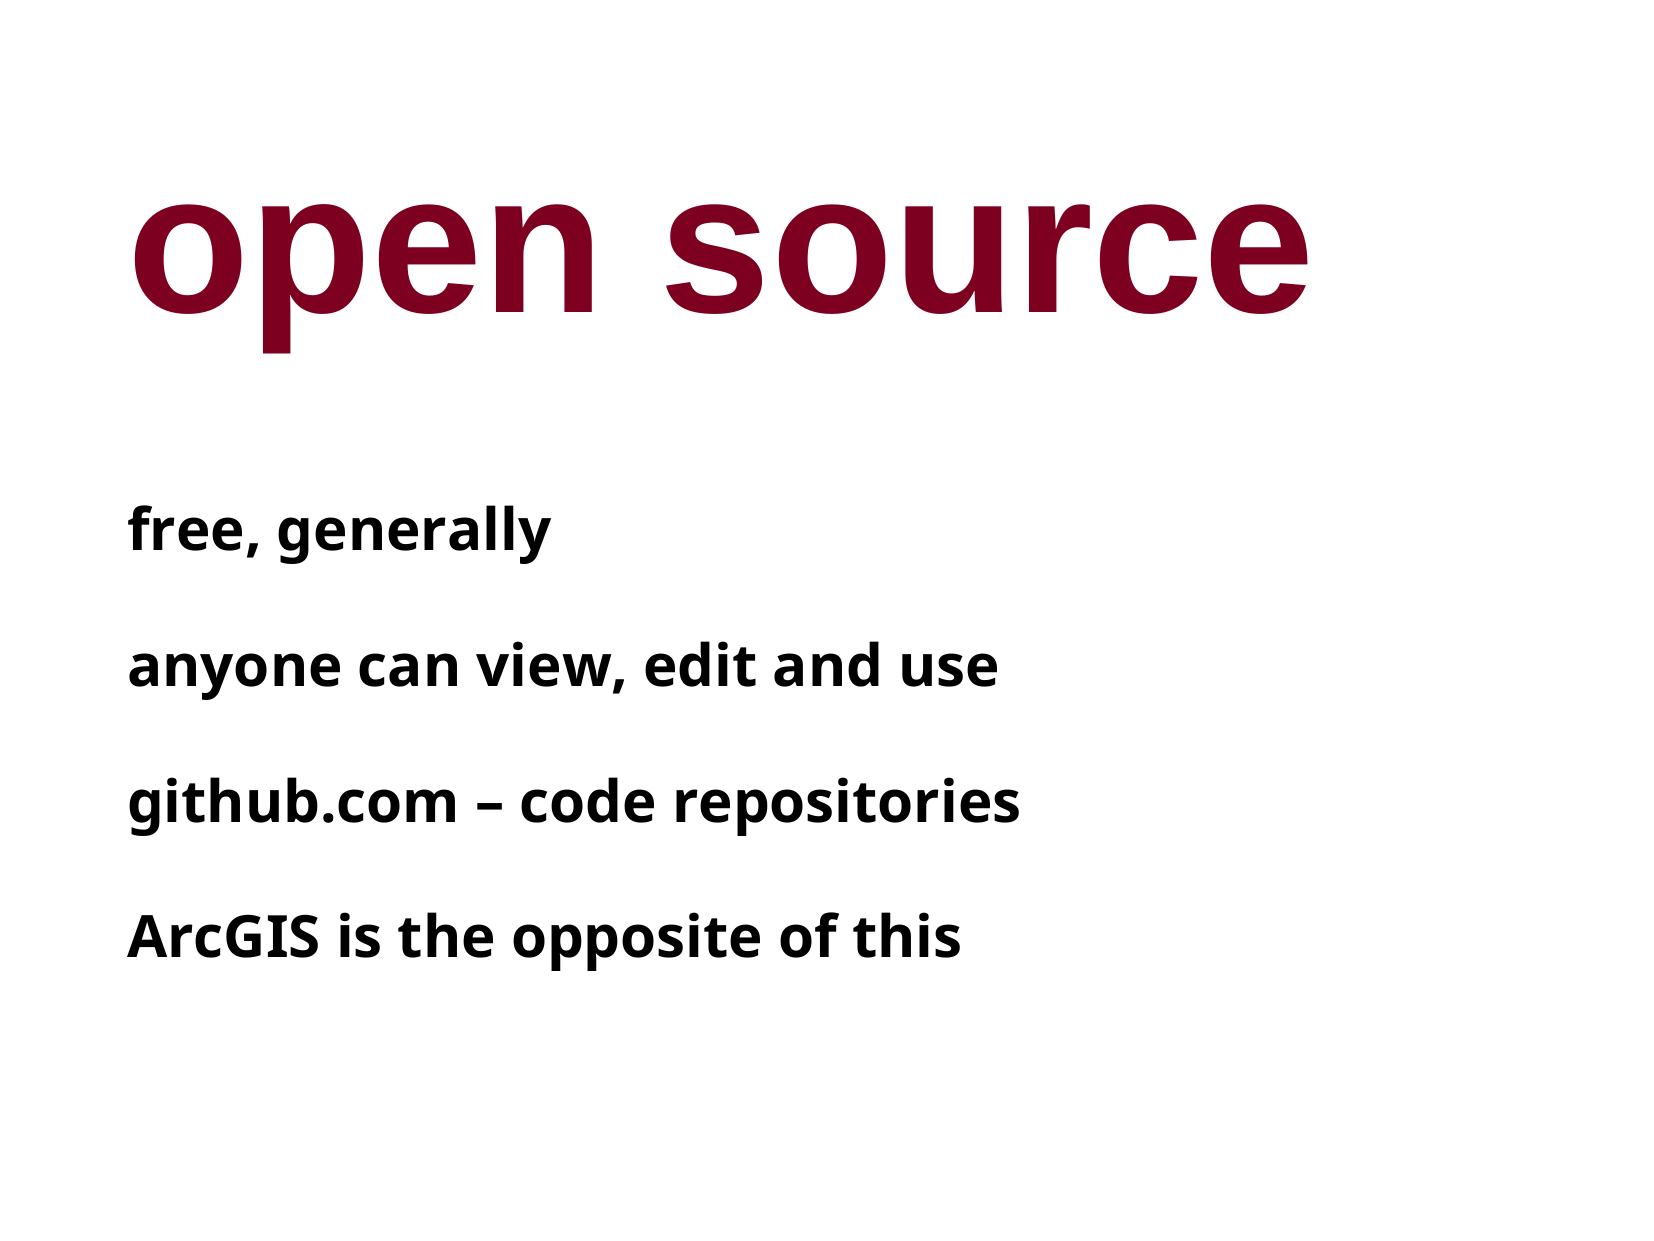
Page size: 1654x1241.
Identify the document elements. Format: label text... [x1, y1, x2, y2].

text_box open source [290, 223, 334, 295]
text_box free, generally anyone can view, edit and use github.com – code repositories ArcGIS is the opposite of this [112, 487, 1313, 991]
text_box open source [112, 112, 1575, 338]
